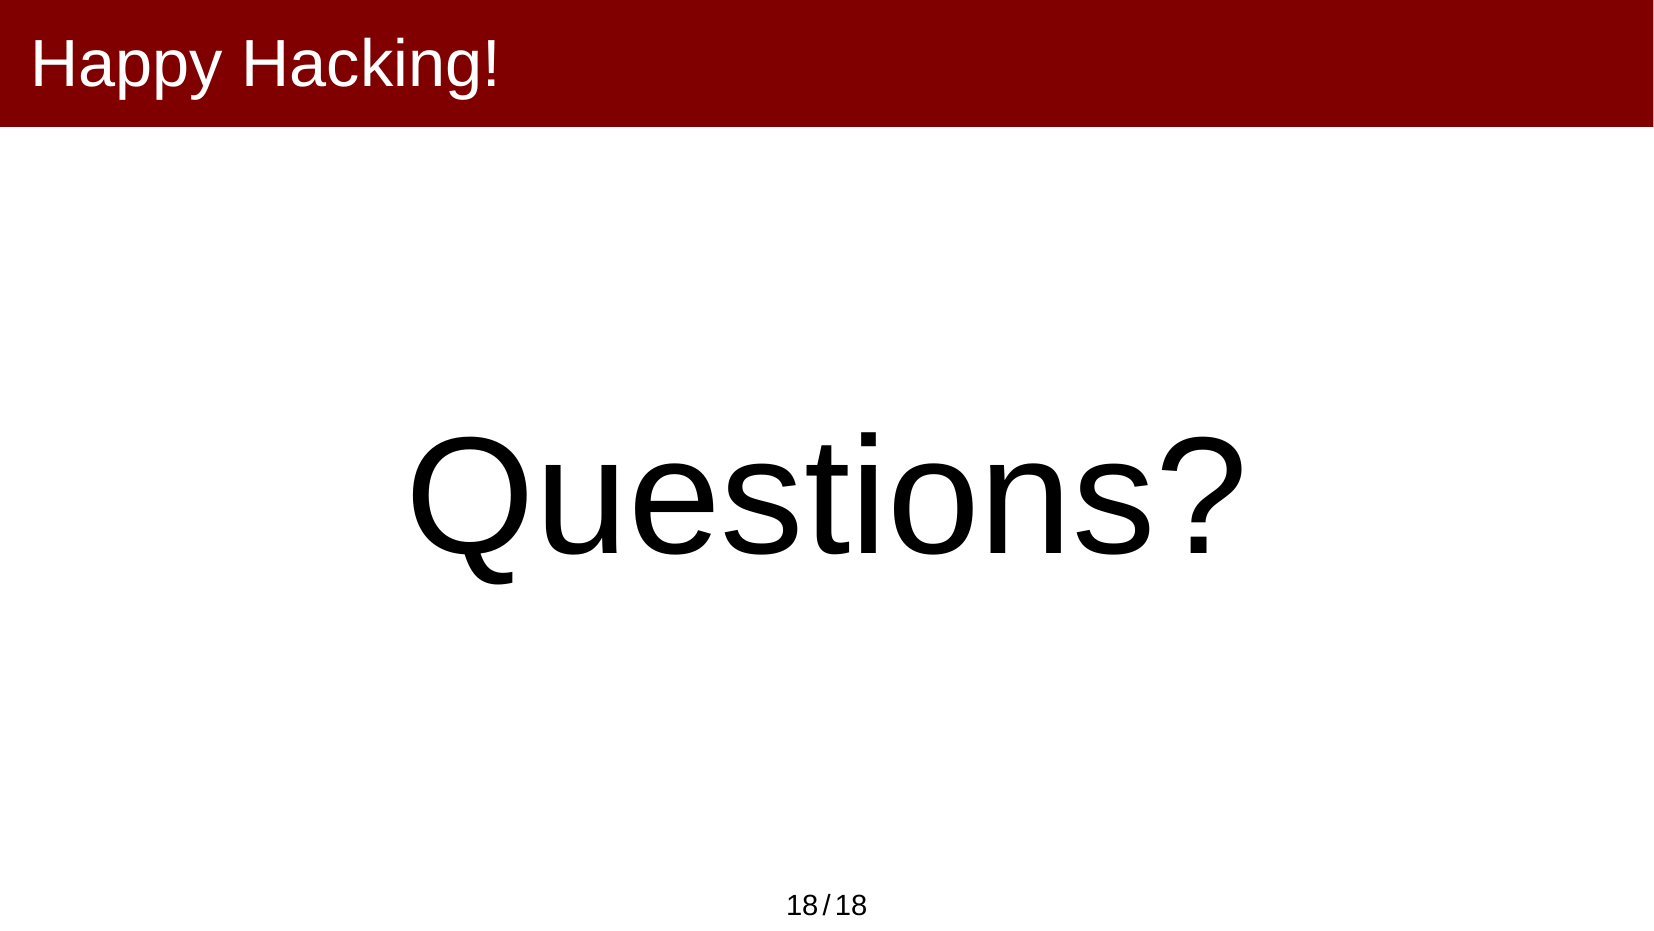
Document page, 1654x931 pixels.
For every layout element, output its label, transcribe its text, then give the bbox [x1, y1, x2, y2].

text_box [0, 0, 1654, 127]
text_box Questions? [391, 395, 1265, 597]
text_box Happy Hacking! [15, 19, 1631, 109]
